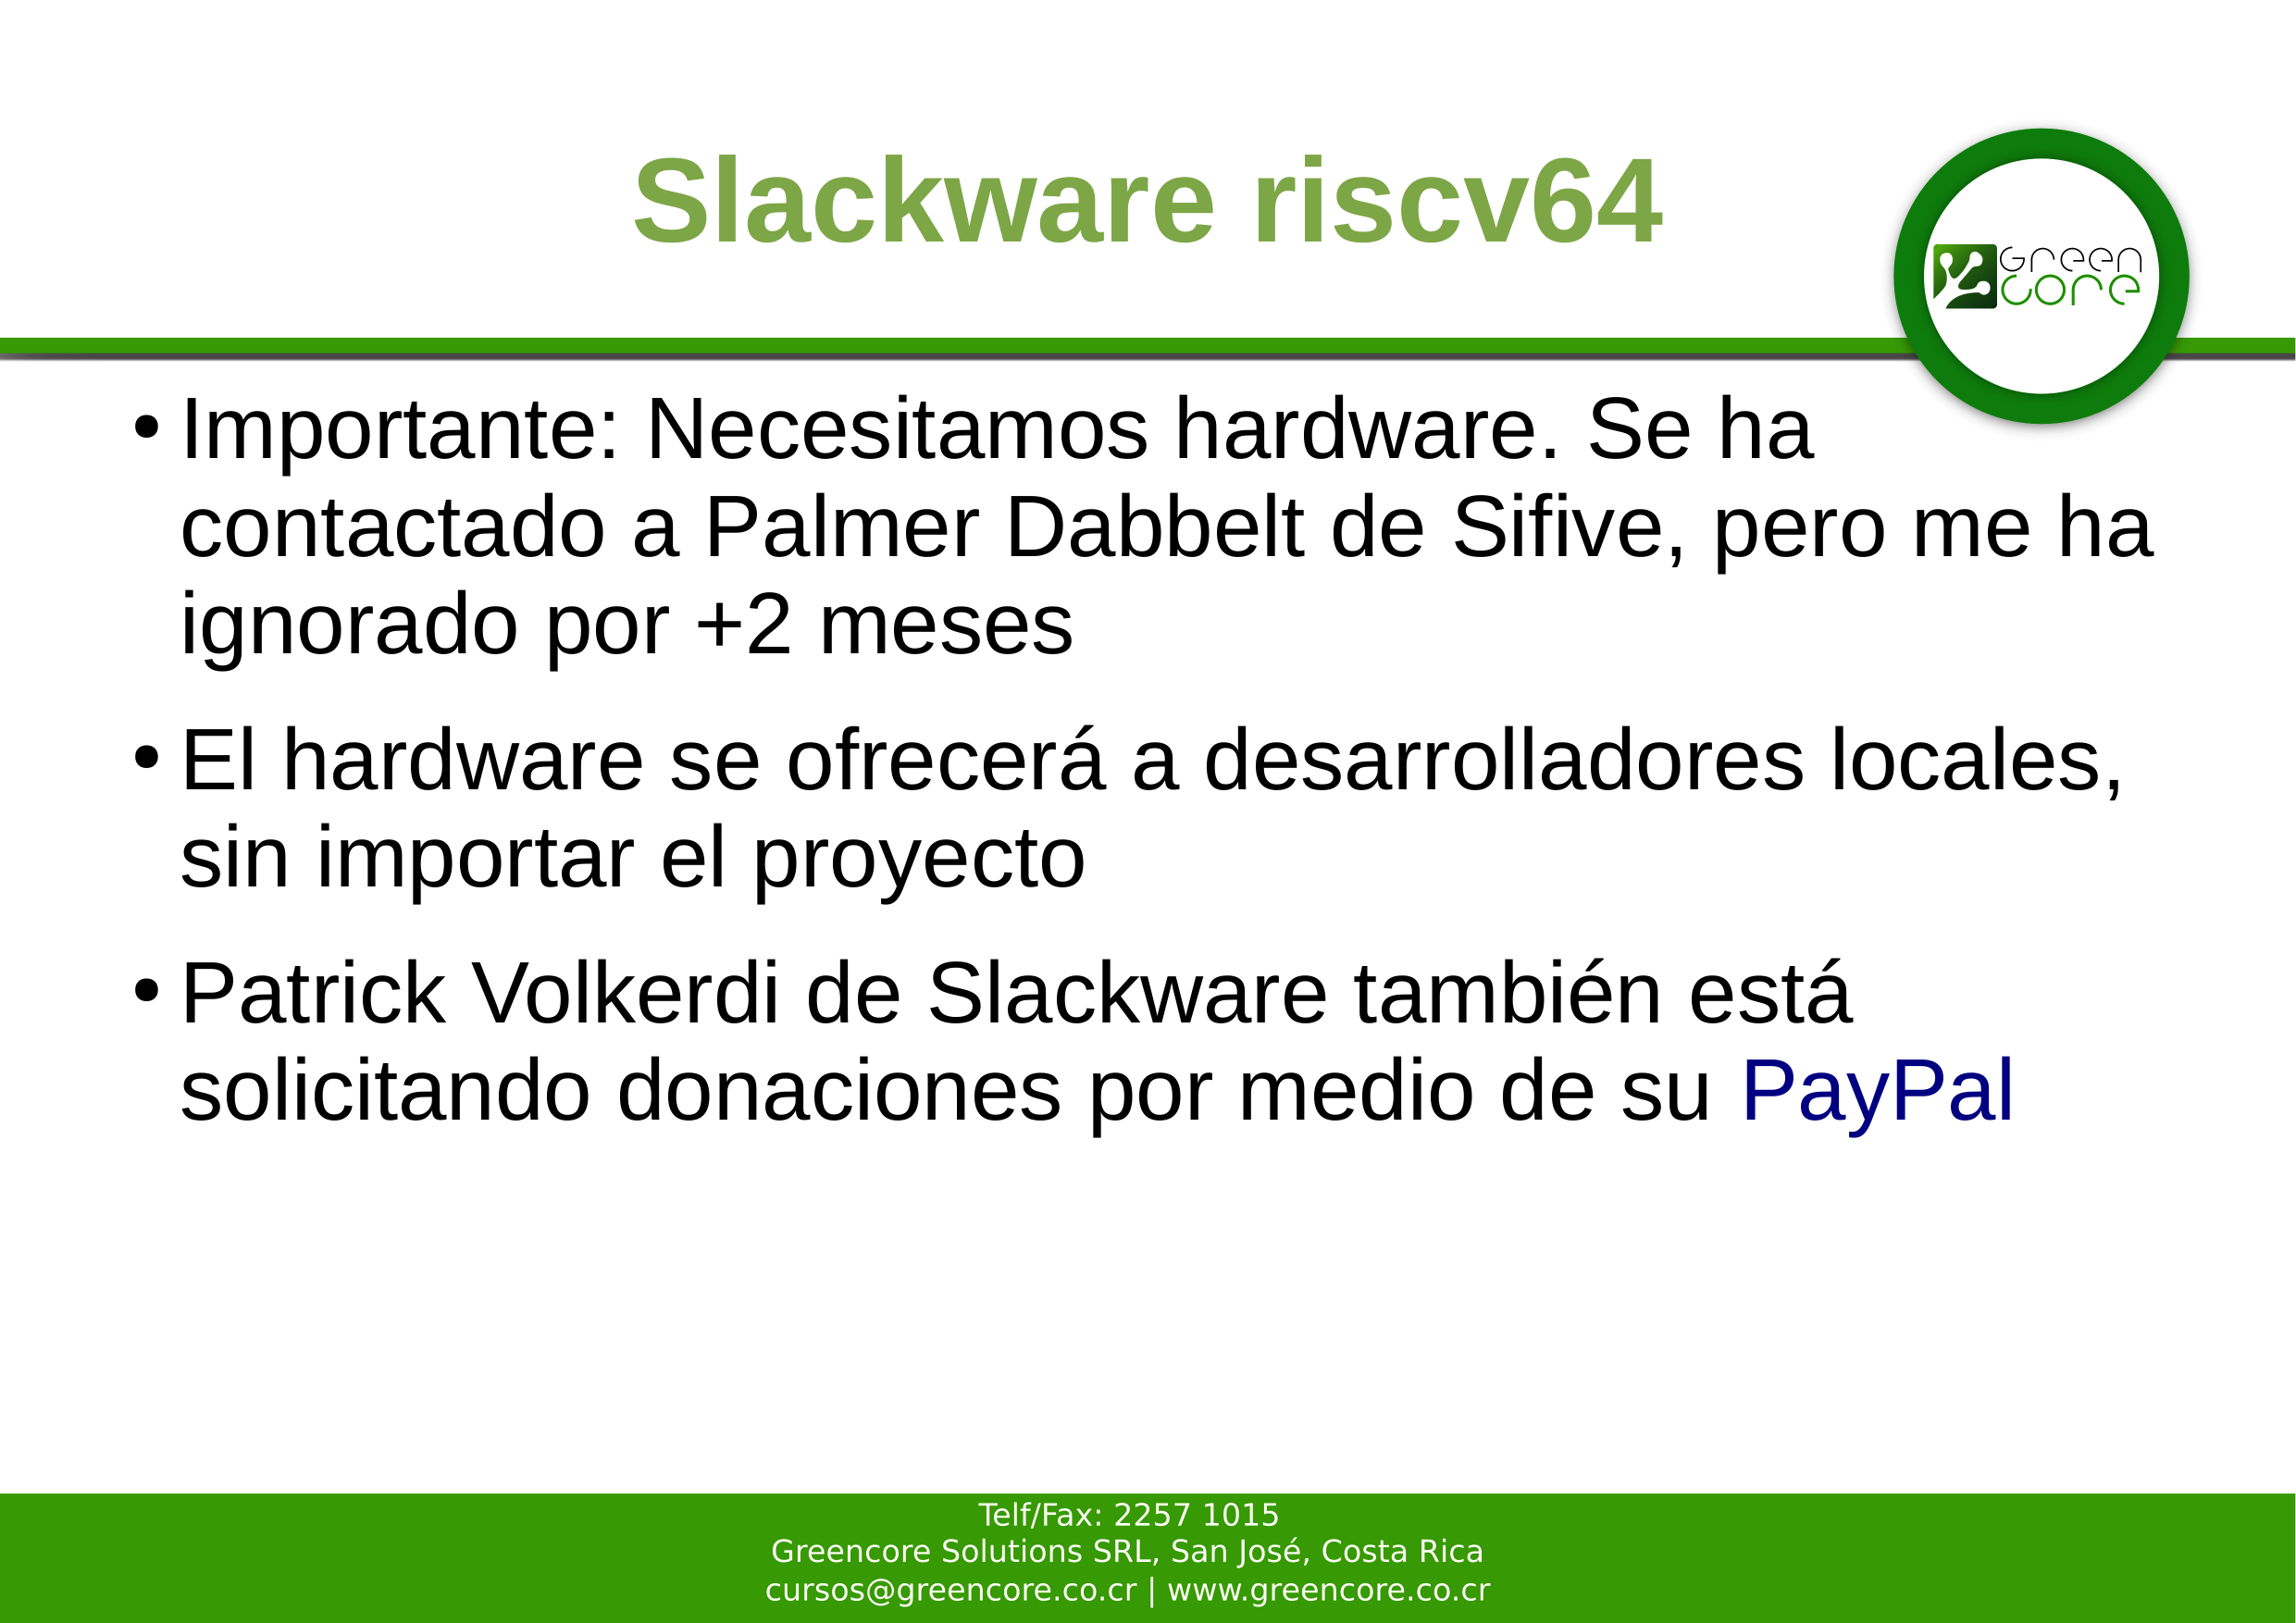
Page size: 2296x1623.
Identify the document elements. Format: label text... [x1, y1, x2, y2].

list Importante: Necesitamos hardware. Se ha contactado a Palmer Dabbelt de Sifive, pero me ha ignorado por +2 meses El hardware se ofrecerá a desarrolladores locales, sin importar el proyecto Patrick Volkerdi de Slackware también está solicitando donaciones por medio de su PayPal [115, 379, 2181, 1489]
picture [0, 0, 2296, 1623]
title Slackware riscv64 [115, 64, 2181, 336]
